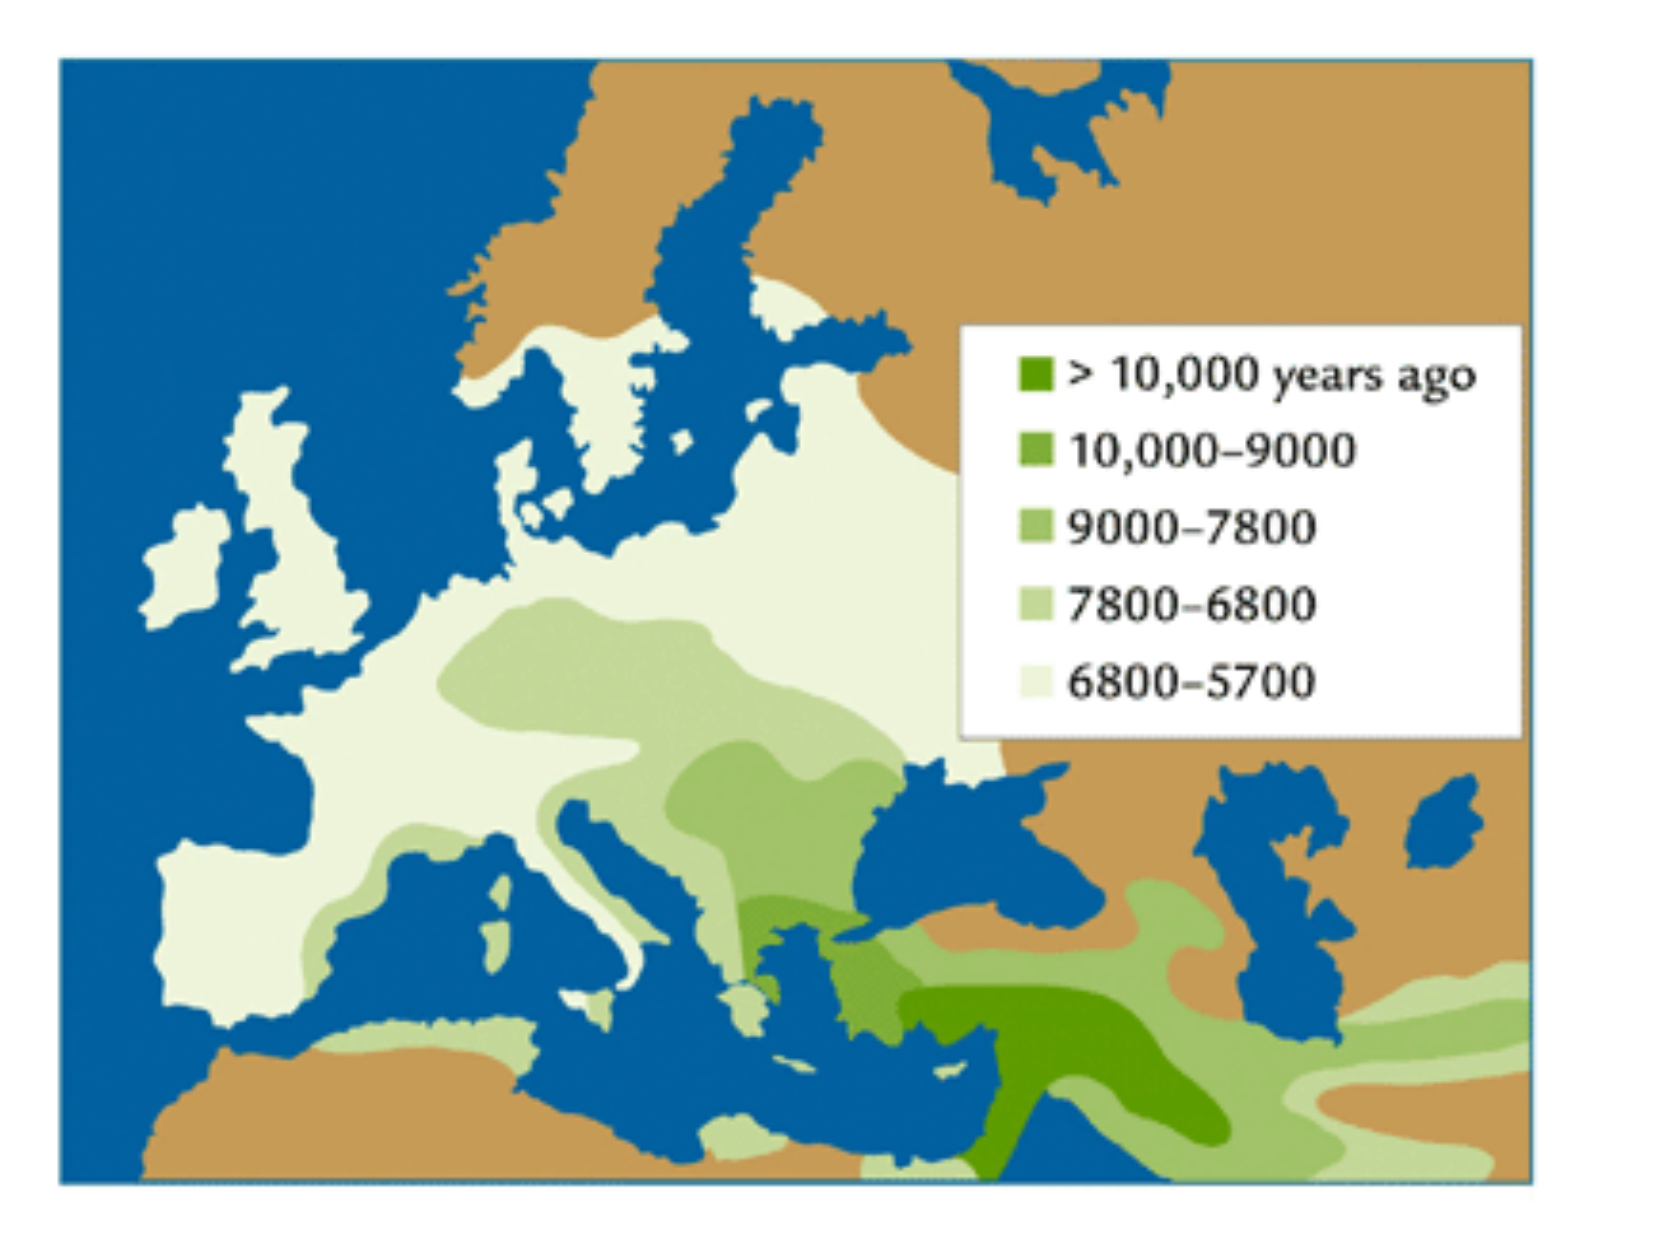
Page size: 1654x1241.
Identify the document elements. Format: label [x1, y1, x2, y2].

picture [37, 37, 1565, 1210]
